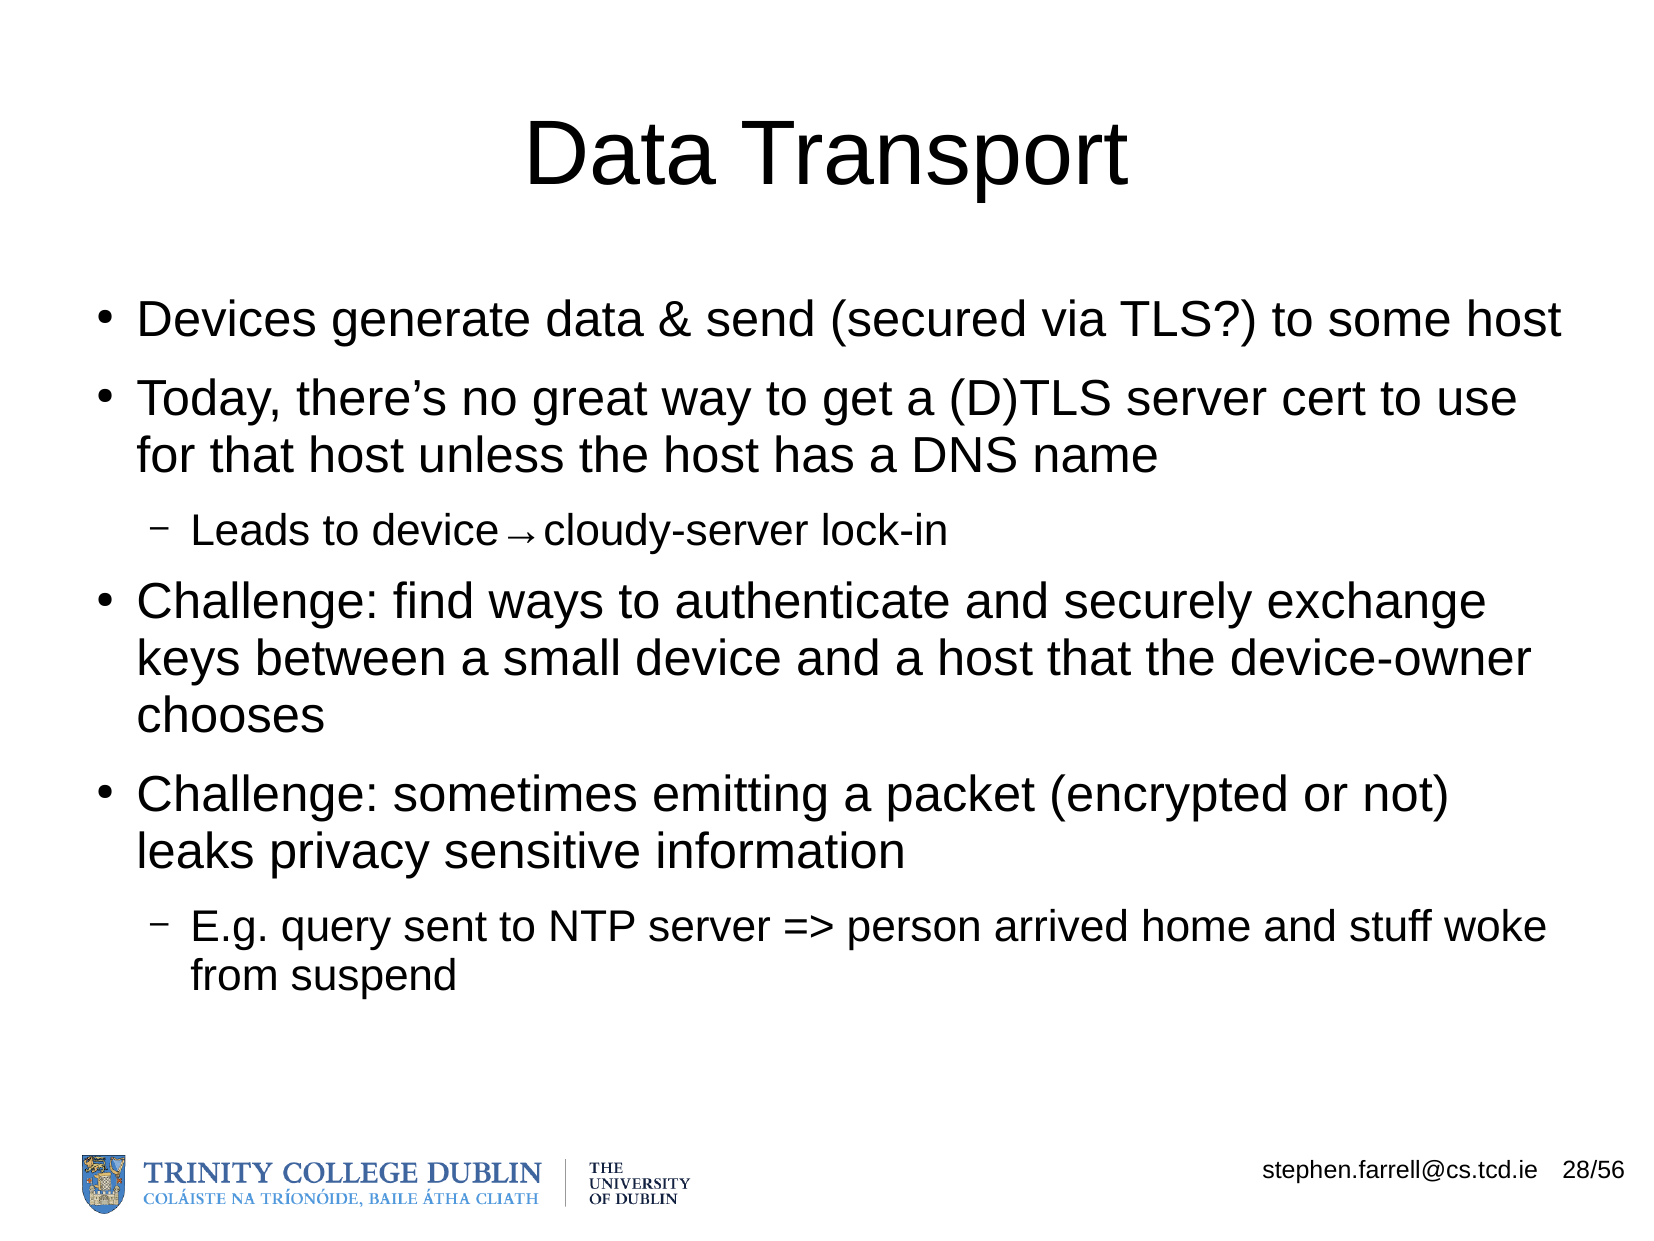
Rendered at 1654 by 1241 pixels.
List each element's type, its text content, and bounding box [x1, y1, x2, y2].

picture [82, 1155, 694, 1214]
list Devices generate data & send (secured via TLS?) to some host Today, there’s no great way to get a (D)TLS server cert to use for that host unless the host has a DNS name Leads to device→cloudy-server lock-in Challenge: find ways to authenticate and securely exchange keys between a small device and a host that the device-owner chooses Challenge: sometimes emitting a packet (encrypted or not) leaks privacy sensitive information E.g. query sent to NTP server => person arrived home and stuff woke from suspend [82, 290, 1571, 1010]
title Data Transport [82, 49, 1571, 257]
